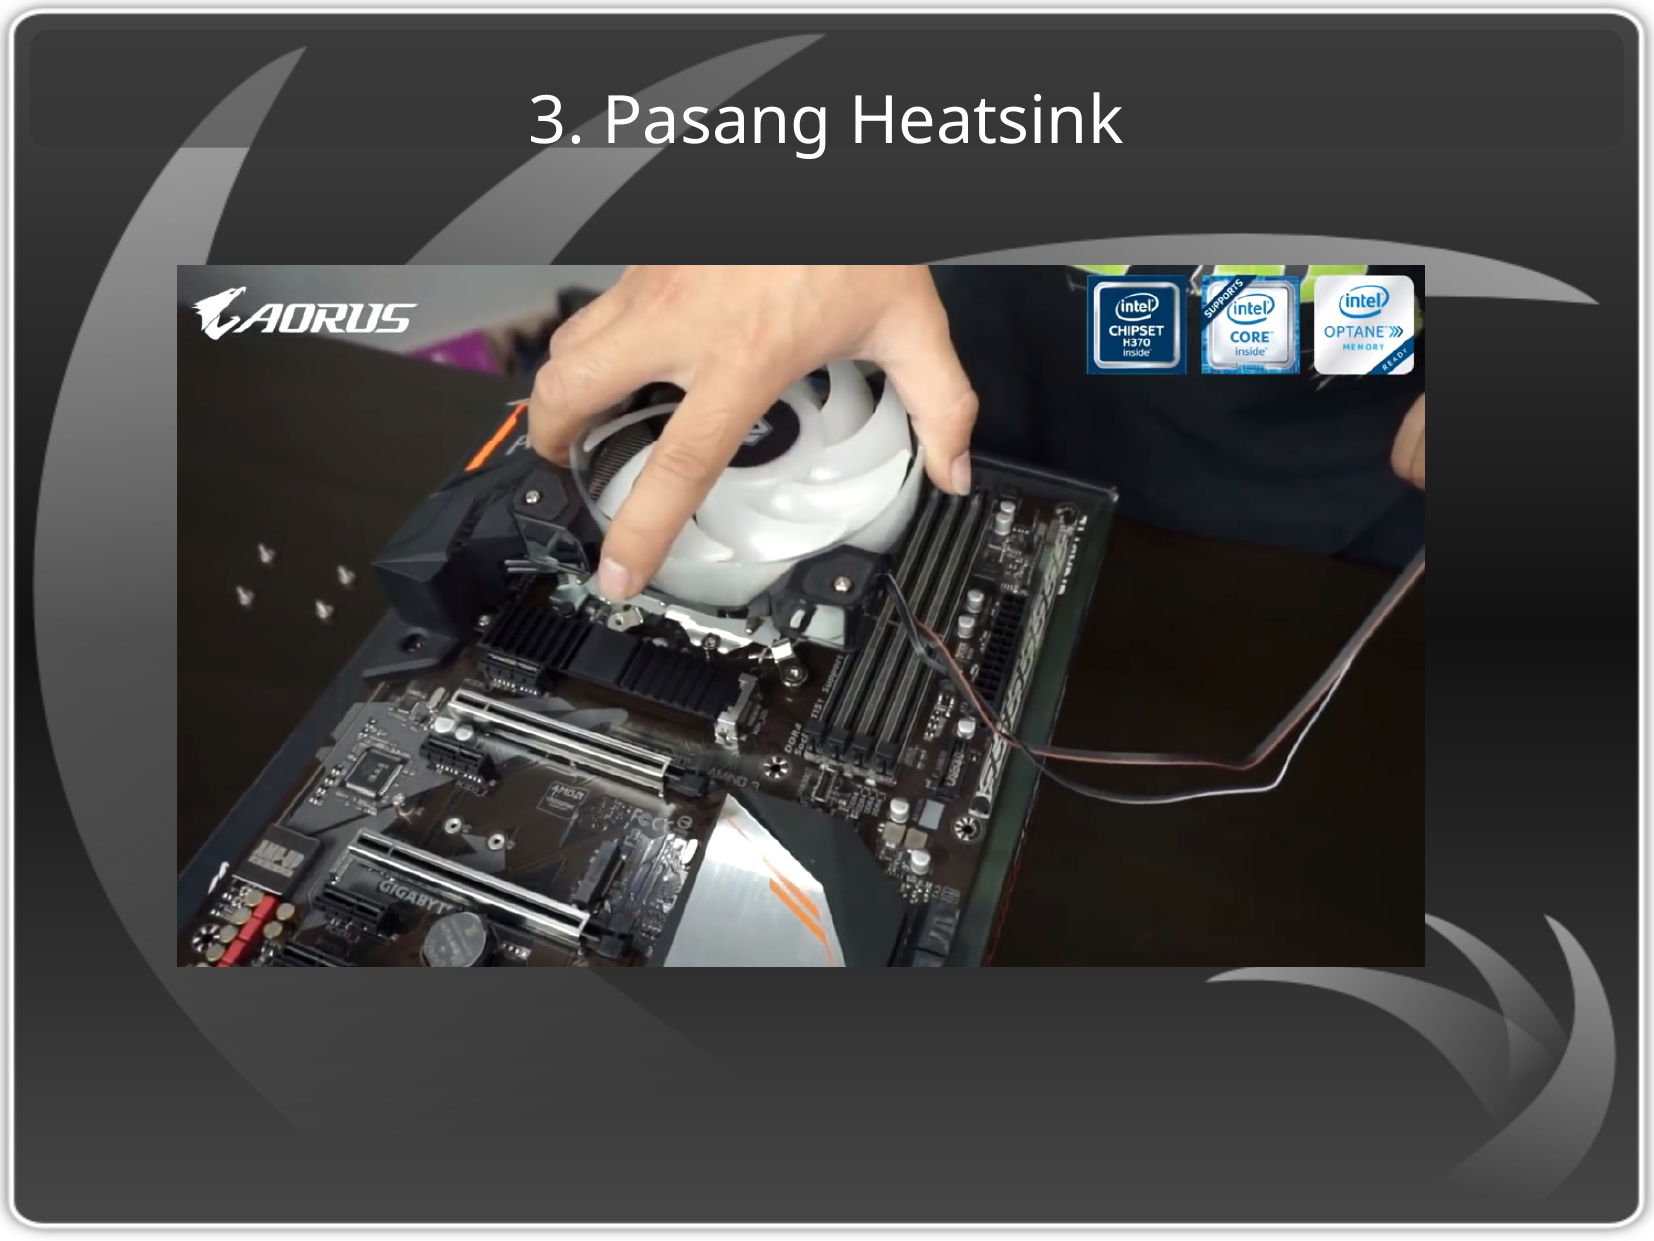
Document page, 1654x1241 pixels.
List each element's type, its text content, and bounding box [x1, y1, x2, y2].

text_box 3. Pasang Heatsink [29, 29, 1625, 207]
picture [0, 0, 1654, 1241]
